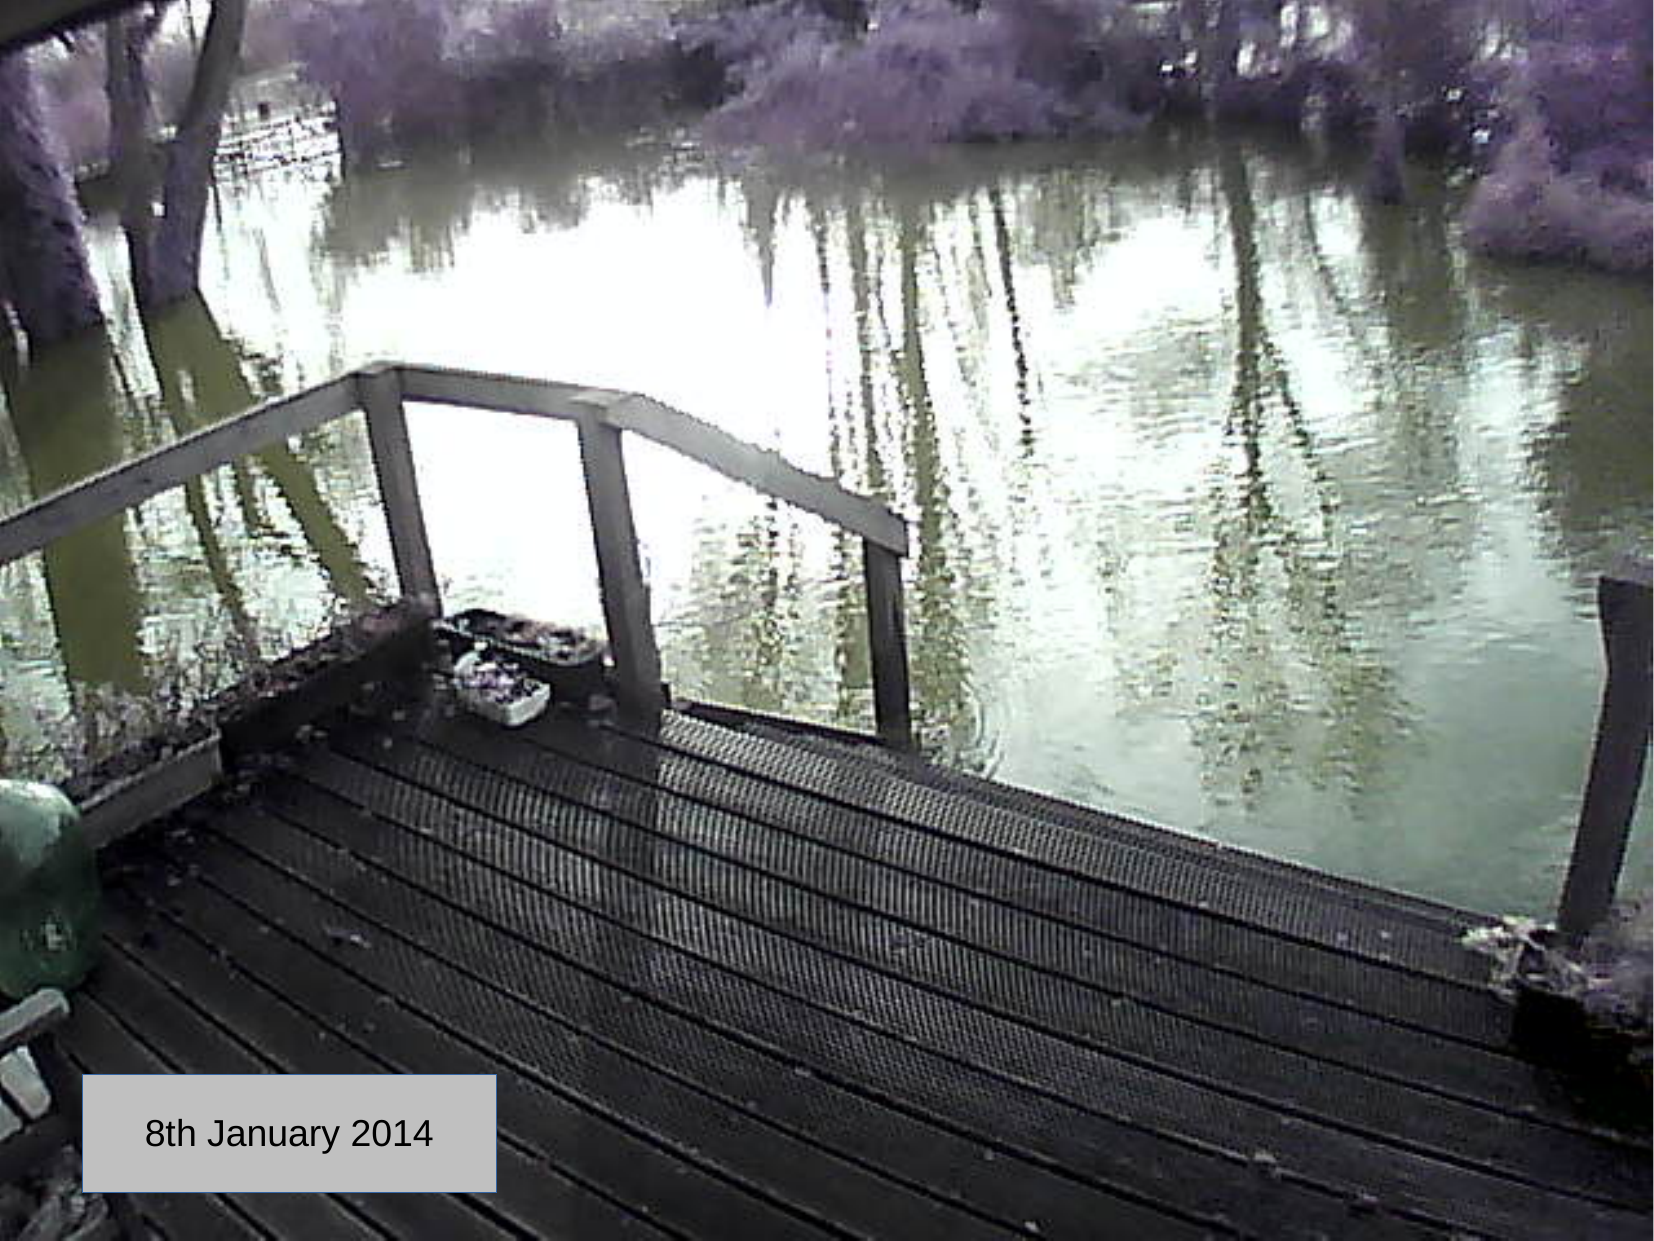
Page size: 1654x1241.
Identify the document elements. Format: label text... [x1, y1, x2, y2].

picture [0, 0, 1654, 1241]
text_box 8th January 2014 [82, 1074, 497, 1193]
